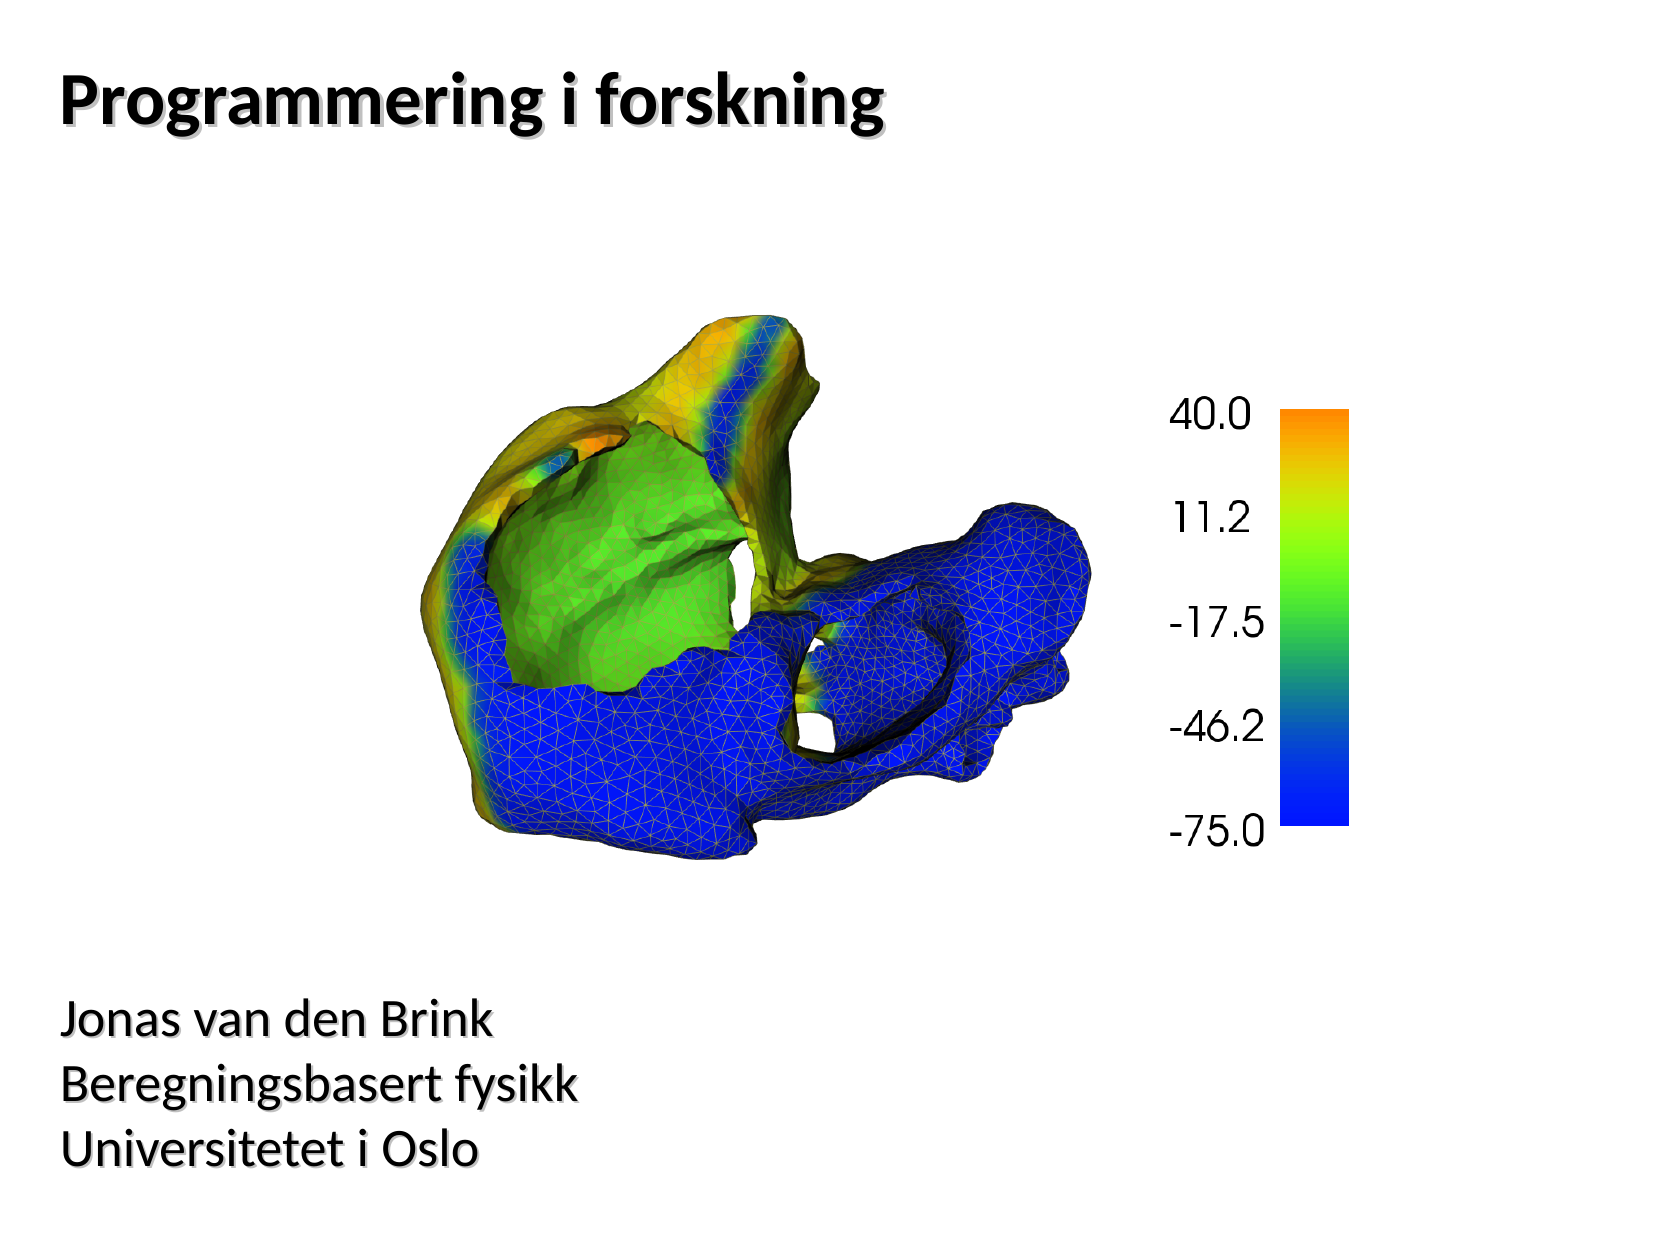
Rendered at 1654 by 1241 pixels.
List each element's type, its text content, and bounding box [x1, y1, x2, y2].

picture [300, 279, 1360, 886]
text_box Programmering i forskning [45, 41, 1526, 239]
text_box Jonas van den Brink Beregningsbasert fysikk Universitetet i Oslo [45, 975, 991, 1241]
